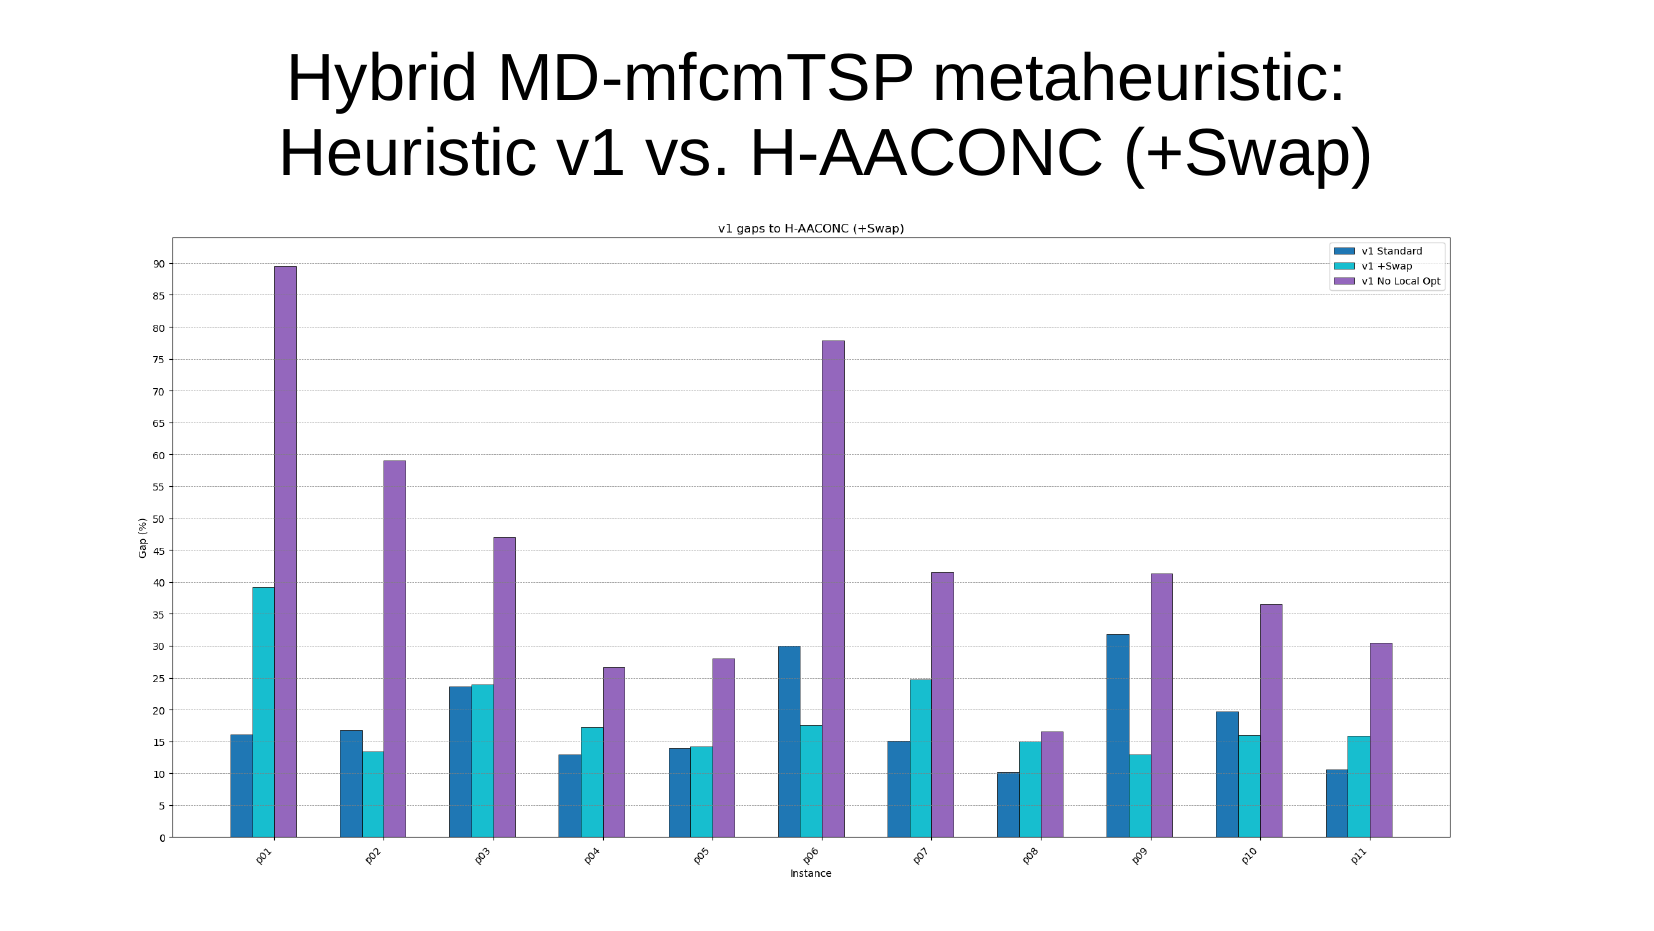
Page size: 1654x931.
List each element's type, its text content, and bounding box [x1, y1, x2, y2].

title Hybrid MD-mfcmTSP metaheuristic: Heuristic v1 vs. H-AACONC (+Swap) [82, 37, 1571, 193]
picture [112, 207, 1463, 901]
